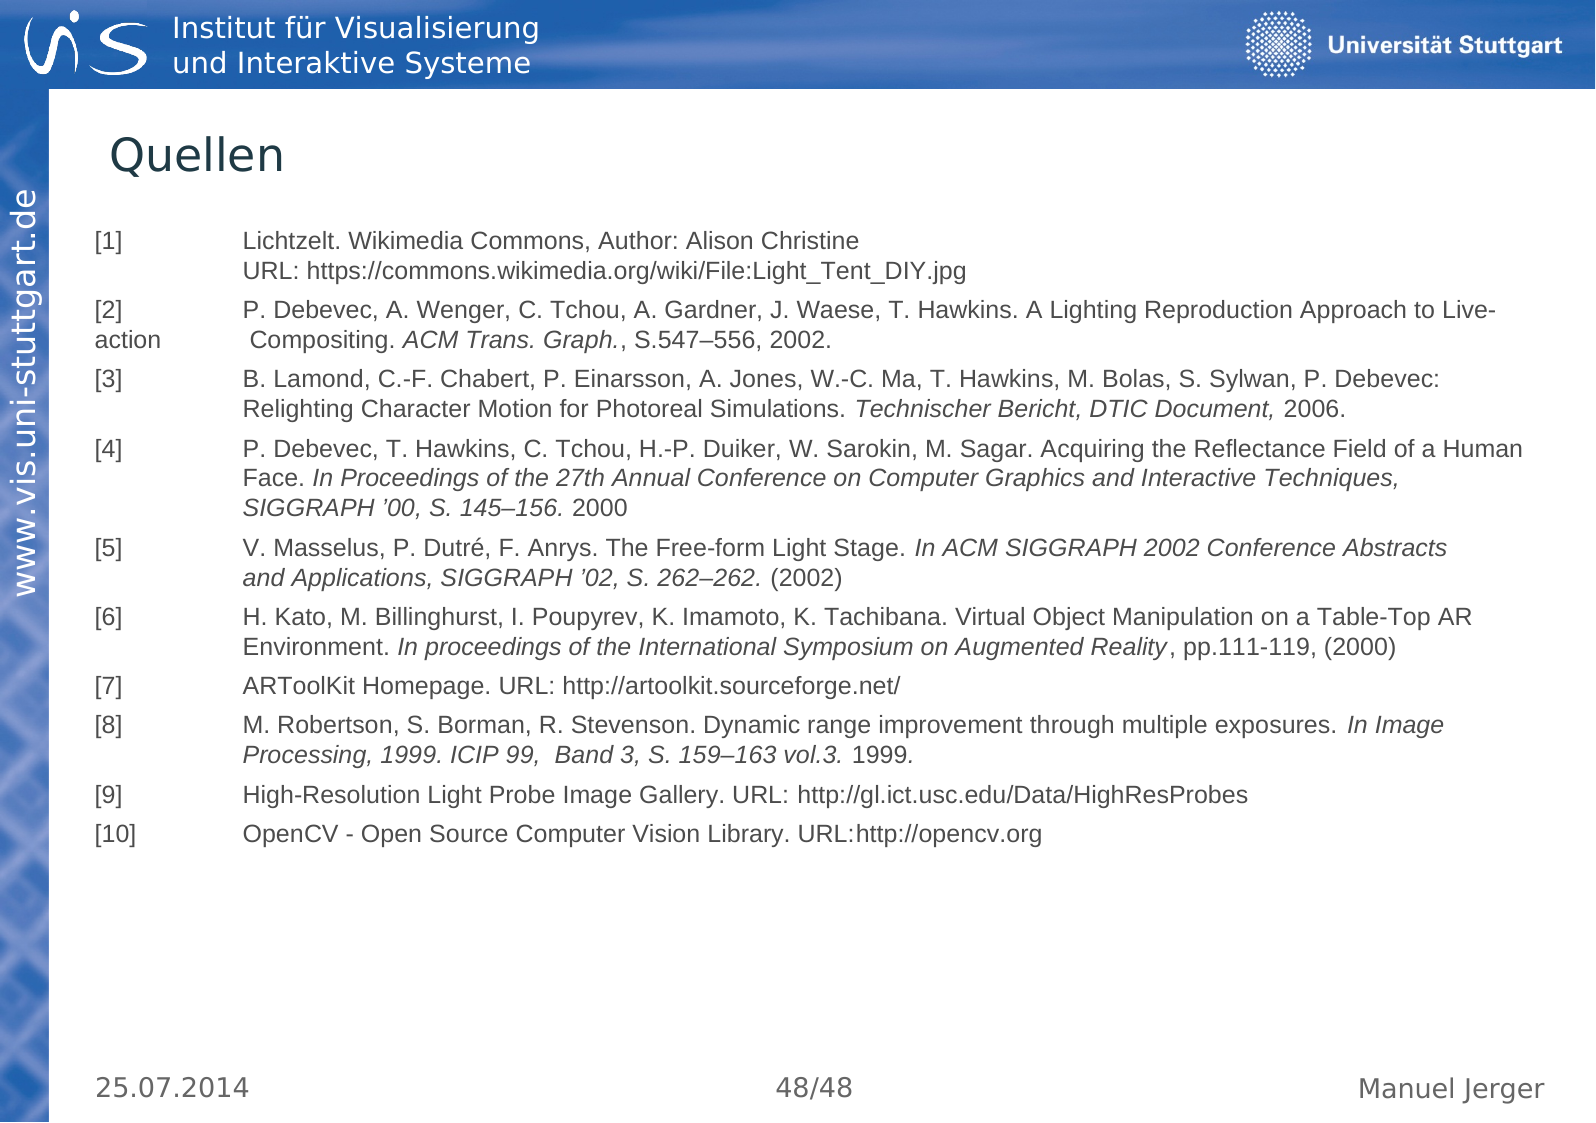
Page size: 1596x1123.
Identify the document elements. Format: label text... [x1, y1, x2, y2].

picture [24, 0, 1596, 89]
picture [0, 0, 49, 1122]
subtitle [1] Lichtzelt. Wikimedia Commons, Author: Alison Christine URL: https://commons.wikimedia.org/wiki/File:Light_Tent_DIY.jpg [2] P. Debevec, A. Wenger, C. Tchou, A. Gardner, J. Waese, T. Hawkins. A Lighting Reproduction Approach to Live-action Compositing. ACM Trans. Graph., S.547–556, 2002. [3] B. Lamond, C.-F. Chabert, P. Einarsson, A. Jones, W.-C. Ma, T. Hawkins, M. Bolas, S. Sylwan, P. Debevec: Relighting Character Motion for Photoreal Simulations. Technischer Bericht, DTIC Document, 2006. [4] P. Debevec, T. Hawkins, C. Tchou, H.-P. Duiker, W. Sarokin, M. Sagar. Acquiring the Reflectance Field of a Human Face. In Proceedings of the 27th Annual Conference on Computer Graphics and Interactive Techniques, SIGGRAPH ’00, S. 145–156. 2000 [5] V. Masselus, P. Dutré, F. Anrys. The Free-form Light Stage. In ACM SIGGRAPH 2002 Conference Abstracts and Applications, SIGGRAPH ’02, S. 262–262. (2002) [6] H. Kato, M. Billinghurst, I. Poupyrev, K. Imamoto, K. Tachibana. Virtual Object Manipulation on a Table-Top AR Environment. In proceedings of the International Symposium on Augmented Reality, pp.111-119, (2000) [7] ARToolKit Homepage. URL: http://artoolkit.sourceforge.net/ [8] M. Robertson, S. Borman, R. Stevenson. Dynamic range improvement through multiple exposures. In Image Processing, 1999. ICIP 99, Band 3, S. 159–163 vol.3. 1999. [9] High-Resolution Light Probe Image Gallery. URL: http://gl.ict.usc.edu/Data/HighResProbes [10] OpenCV - Open Source Computer Vision Library. URL:http://opencv.org [94, 224, 1548, 1052]
title Quellen [94, 117, 1534, 201]
